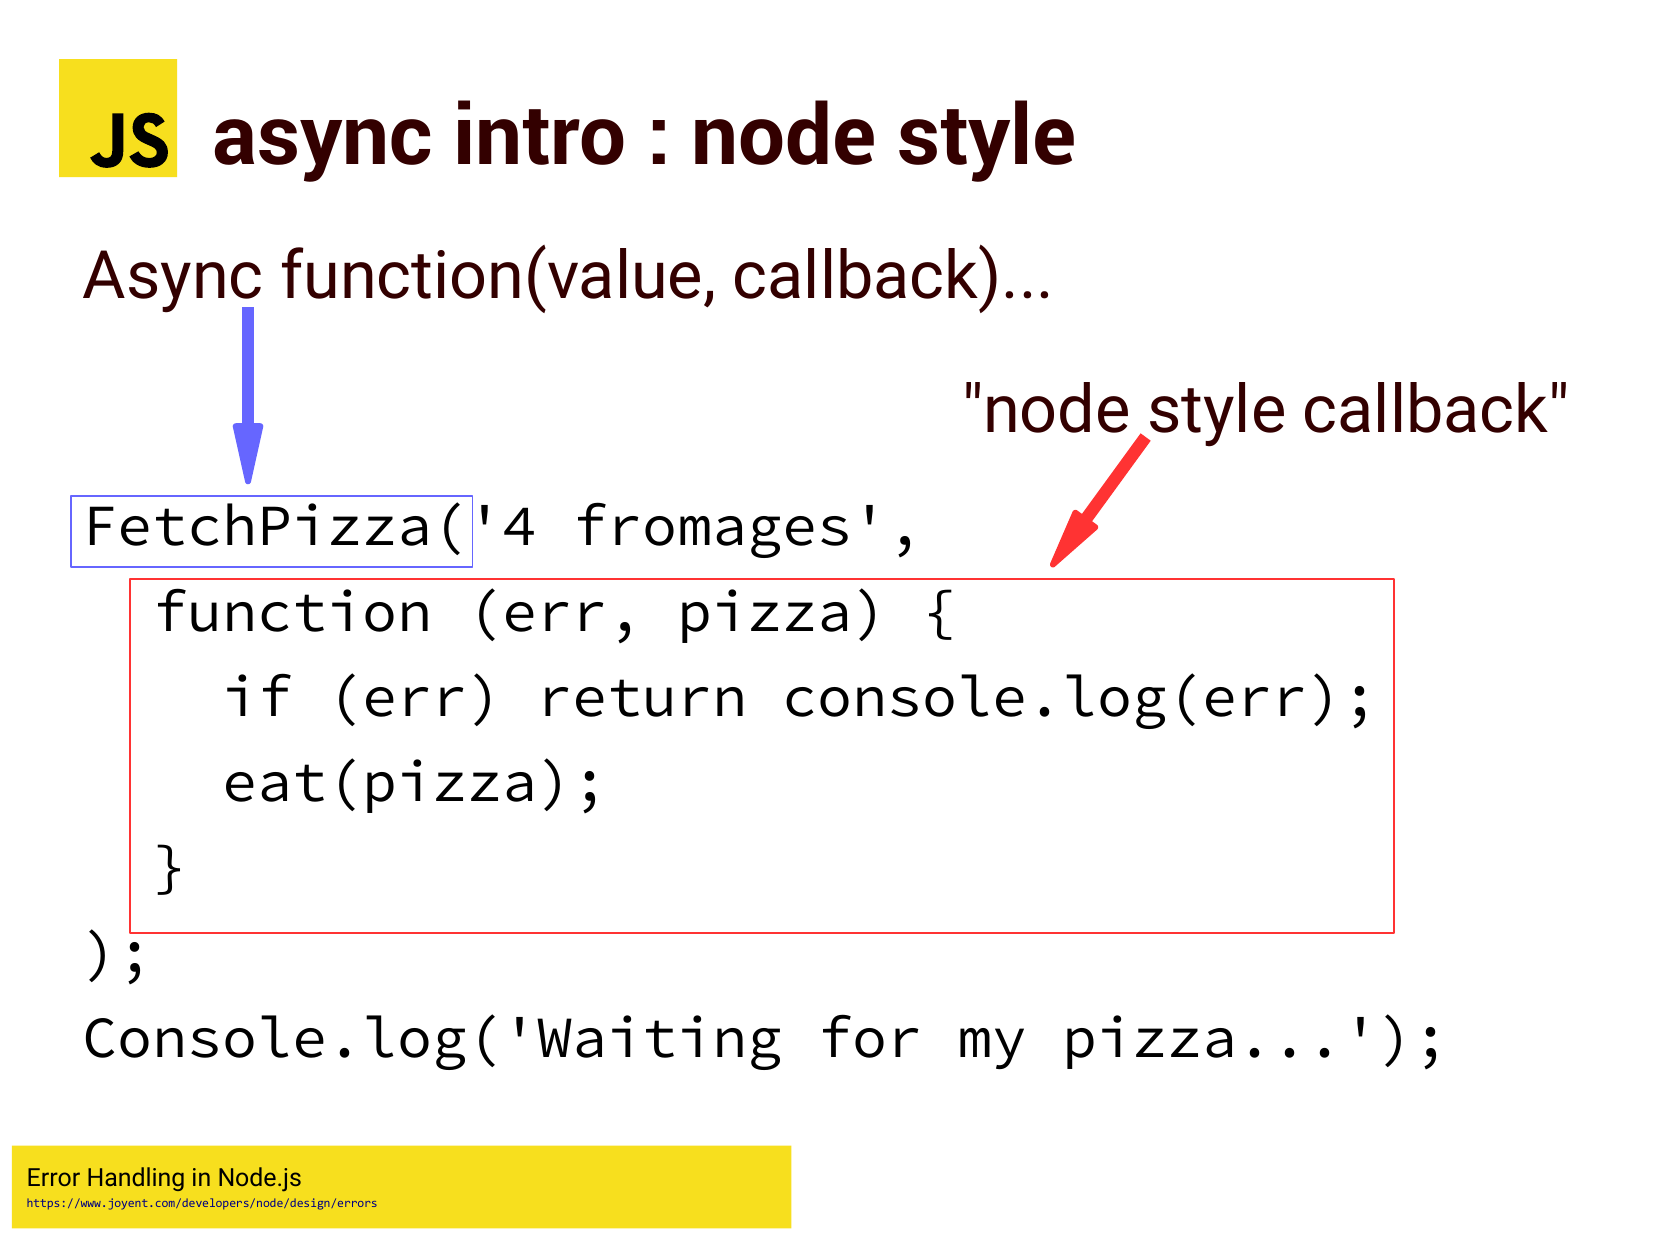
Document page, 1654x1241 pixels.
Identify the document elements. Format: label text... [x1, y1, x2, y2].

list Async function(value, callback)... "node style callback" FetchPizza('4 fromages', function (err, pizza) { if (err) return console.log(err); eat(pizza); } ); Console.log('Waiting for my pizza...'); [82, 236, 1571, 1134]
list Async function(value, callback)... "node style callback" FetchPizza('4 fromages', function (err, pizza) { if (err) return console.log(err); eat(pizza); } ); Console.log('Waiting for my pizza...'); [82, 497, 472, 566]
title async intro : node style [194, 72, 1559, 201]
text_box Error Handling in Node.js https://www.joyent.com/developers/node/design/errors [11, 1145, 792, 1229]
